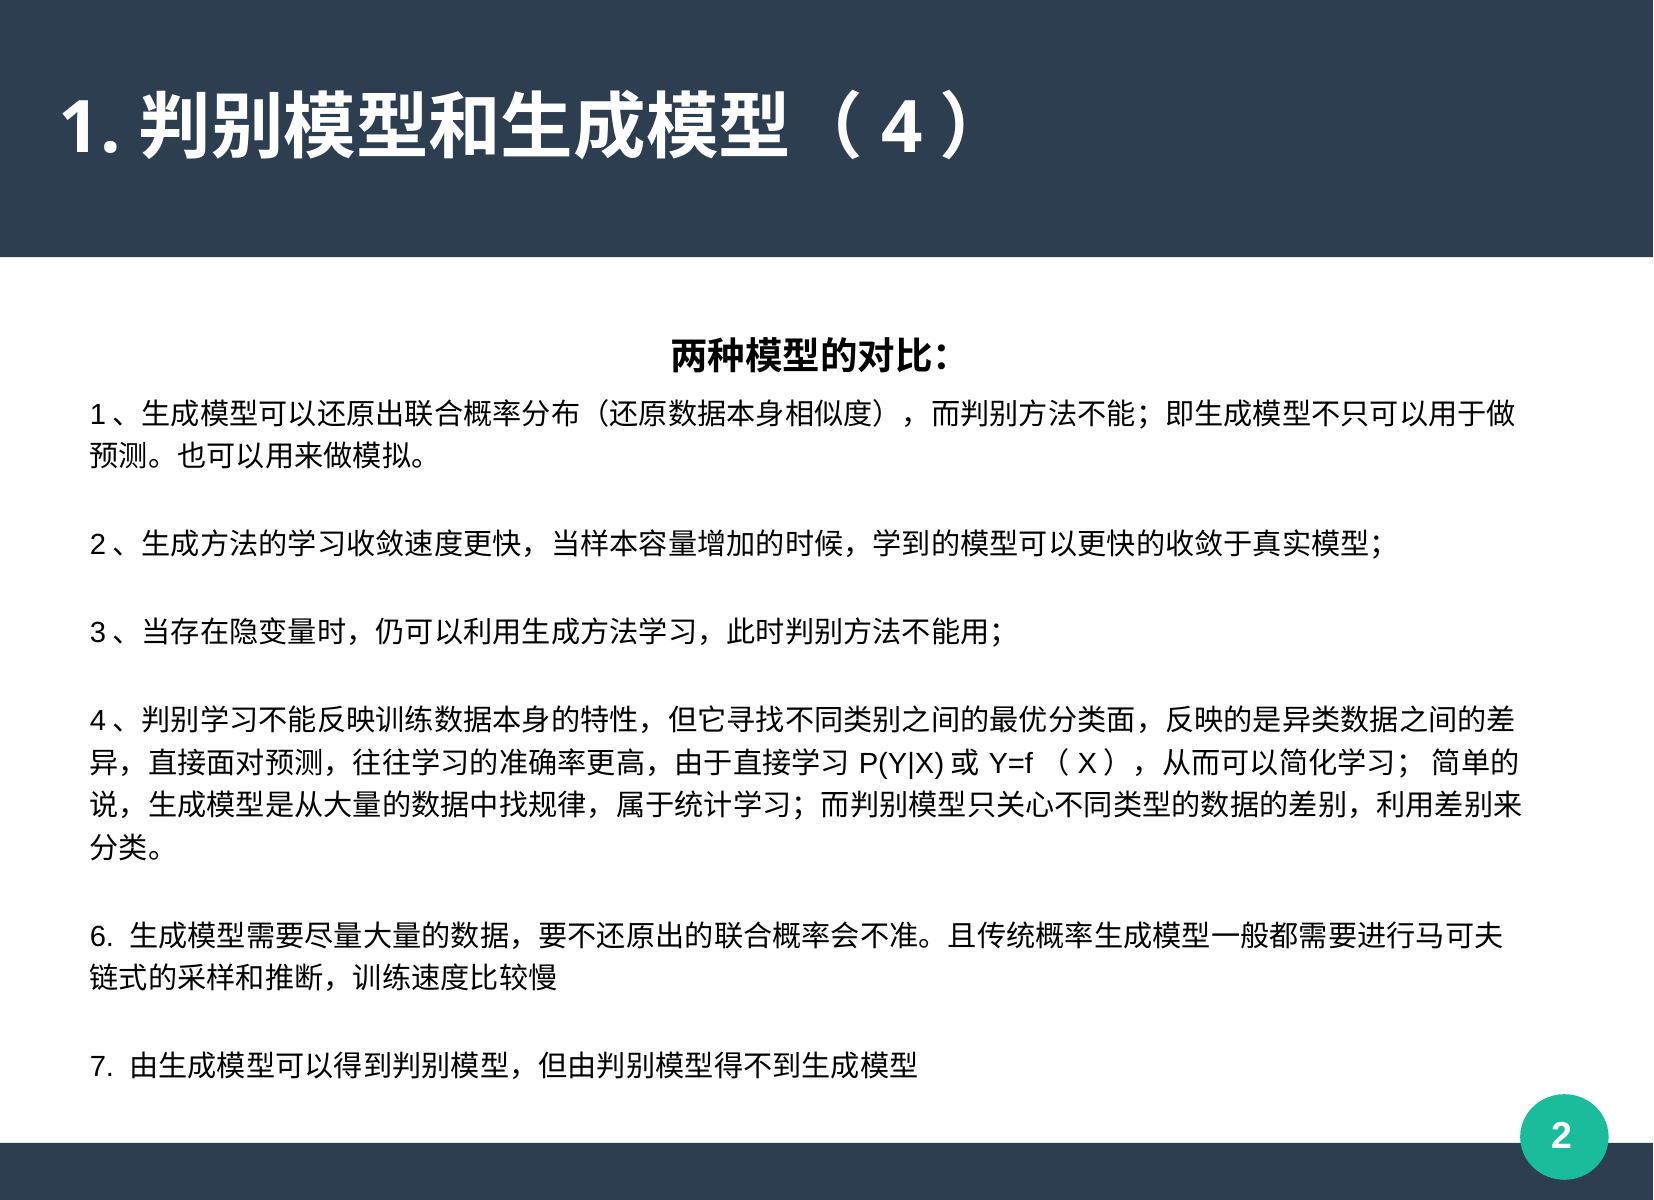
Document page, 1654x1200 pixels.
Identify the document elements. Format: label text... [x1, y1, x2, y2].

text_box 1.判别模型和生成模型（4） [58, 47, 1594, 200]
text_box 1、生成模型可以还原出联合概率分布（还原数据本身相似度），而判别方法不能；即生成模型不只可以用于做预测。也可以用来做模拟。 2、生成方法的学习收敛速度更快，当样本容量增加的时候，学到的模型可以更快的收敛于真实模型； 3、当存在隐变量时，仍可以利用生成方法学习，此时判别方法不能用； 4、判别学习不能反映训练数据本身的特性，但它寻找不同类别之间的最优分类面，反映的是异类数据之间的差异，直接面对预测，往往学习的准确率更高，由于直接学习P(Y|X)或Y=f（X），从而可以简化学习； 简单的说，生成模型是从大量的数据中找规律，属于统计学习；而判别模型只关心不同类型的数据的差别，利用差别来分类。 6. 生成模型需要尽量大量的数据，要不还原出的联合概率会不准。且传统概率生成模型一般都需要进行马可夫链式的采样和推断，训练速度比较慢 7. 由生成模型可以得到判别模型，但由判别模型得不到生成模型 [75, 382, 1545, 1104]
text_box 两种模型的对比： [365, 318, 1276, 382]
text_box 2 [1536, 1104, 1641, 1175]
